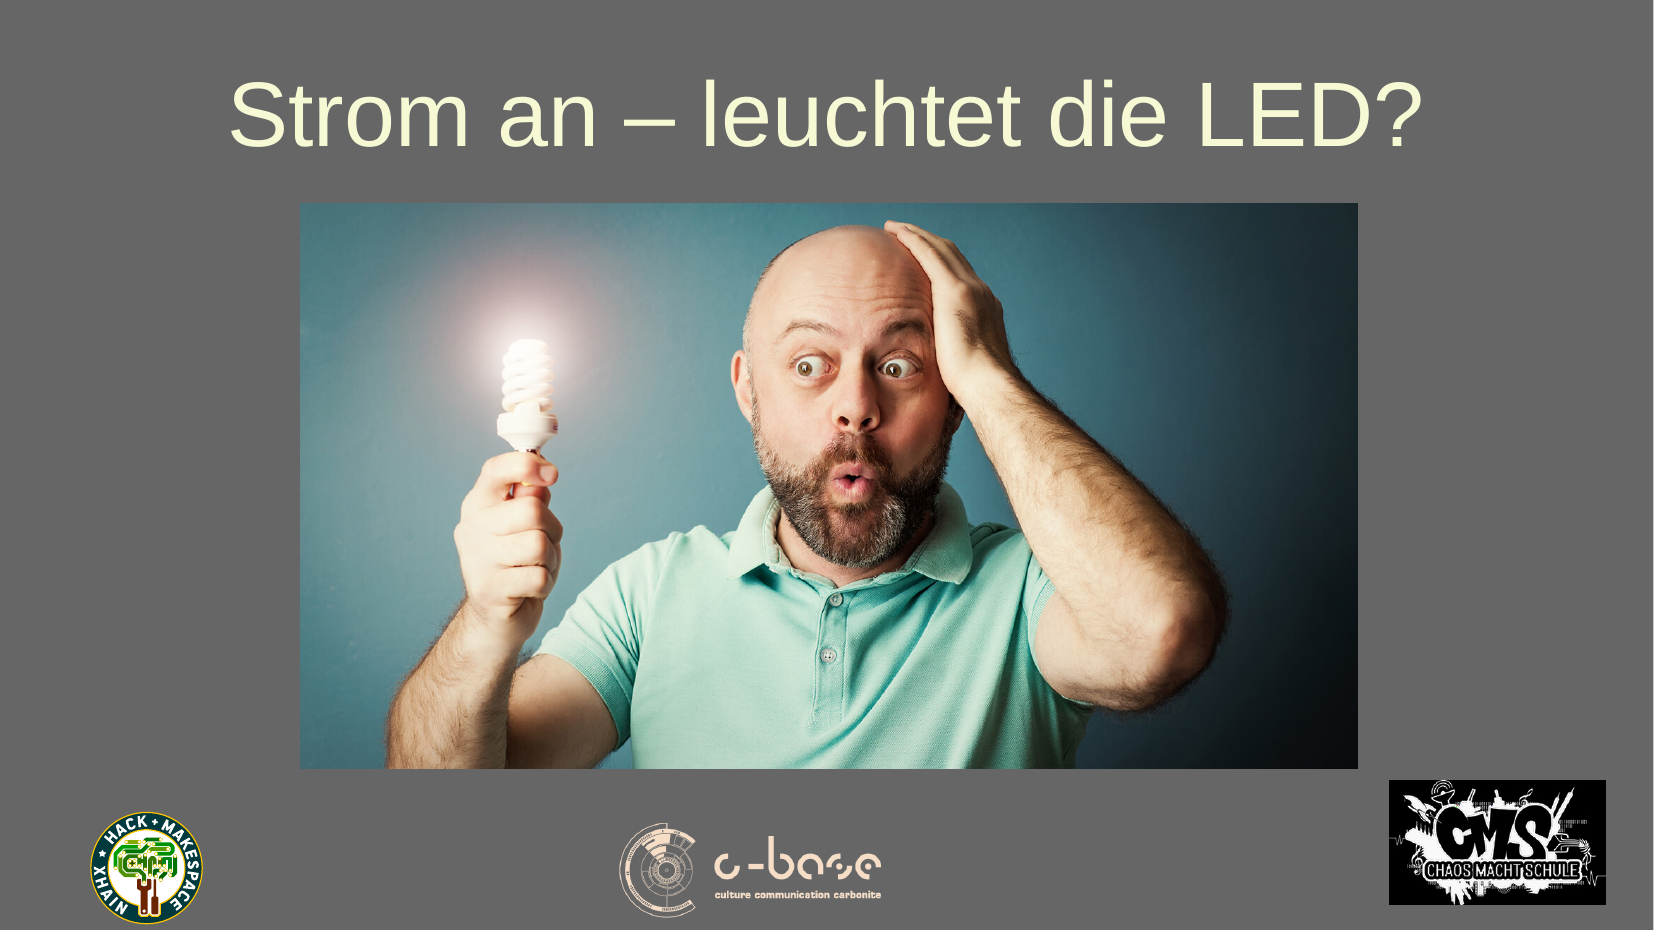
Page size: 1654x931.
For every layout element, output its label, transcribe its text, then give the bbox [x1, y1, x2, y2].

title Strom an – leuchtet die LED? [82, 37, 1571, 193]
picture [1389, 780, 1606, 905]
picture [609, 809, 897, 931]
picture [300, 203, 1358, 769]
